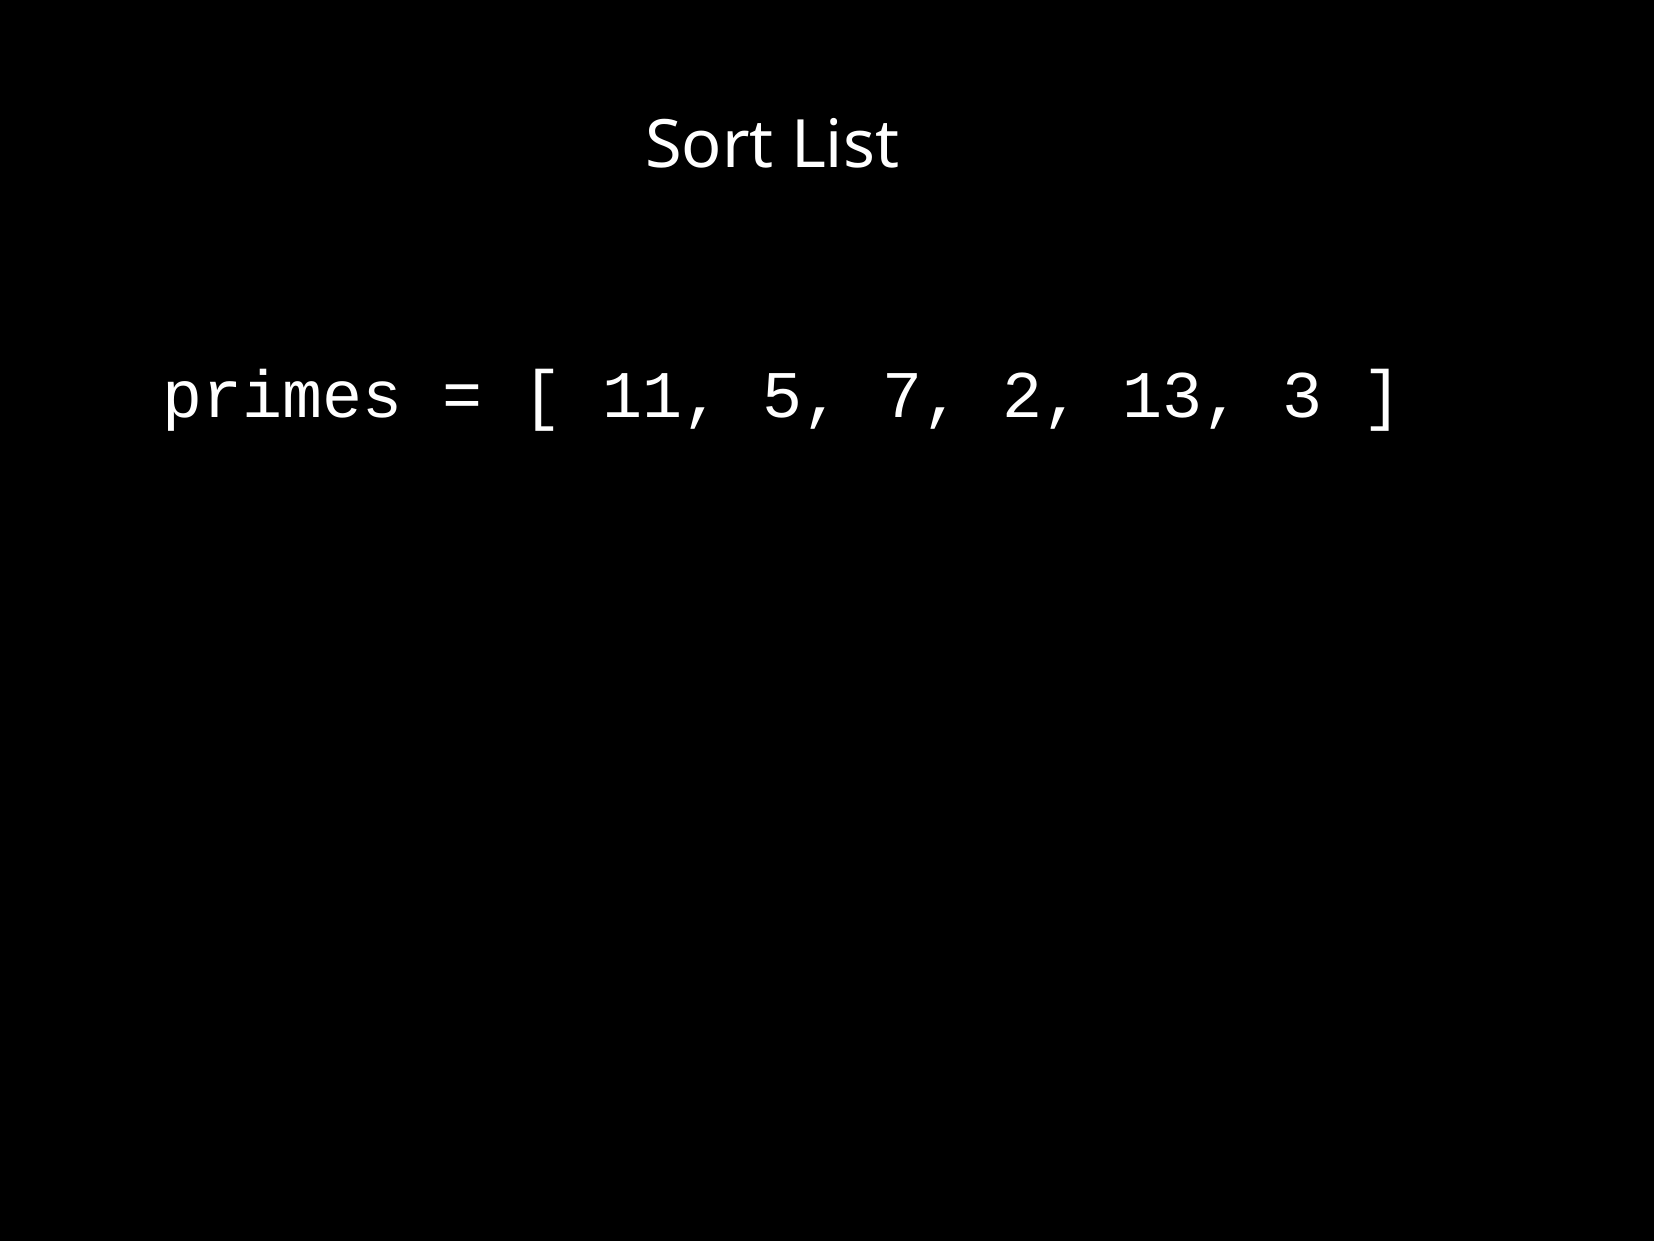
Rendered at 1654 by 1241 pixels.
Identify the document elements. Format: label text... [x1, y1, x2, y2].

text_box [0, 0, 1654, 1241]
text_box Sort List [354, 88, 1152, 190]
text_box primes = [ 11, 5, 7, 2, 13, 3 ] [147, 354, 1536, 445]
